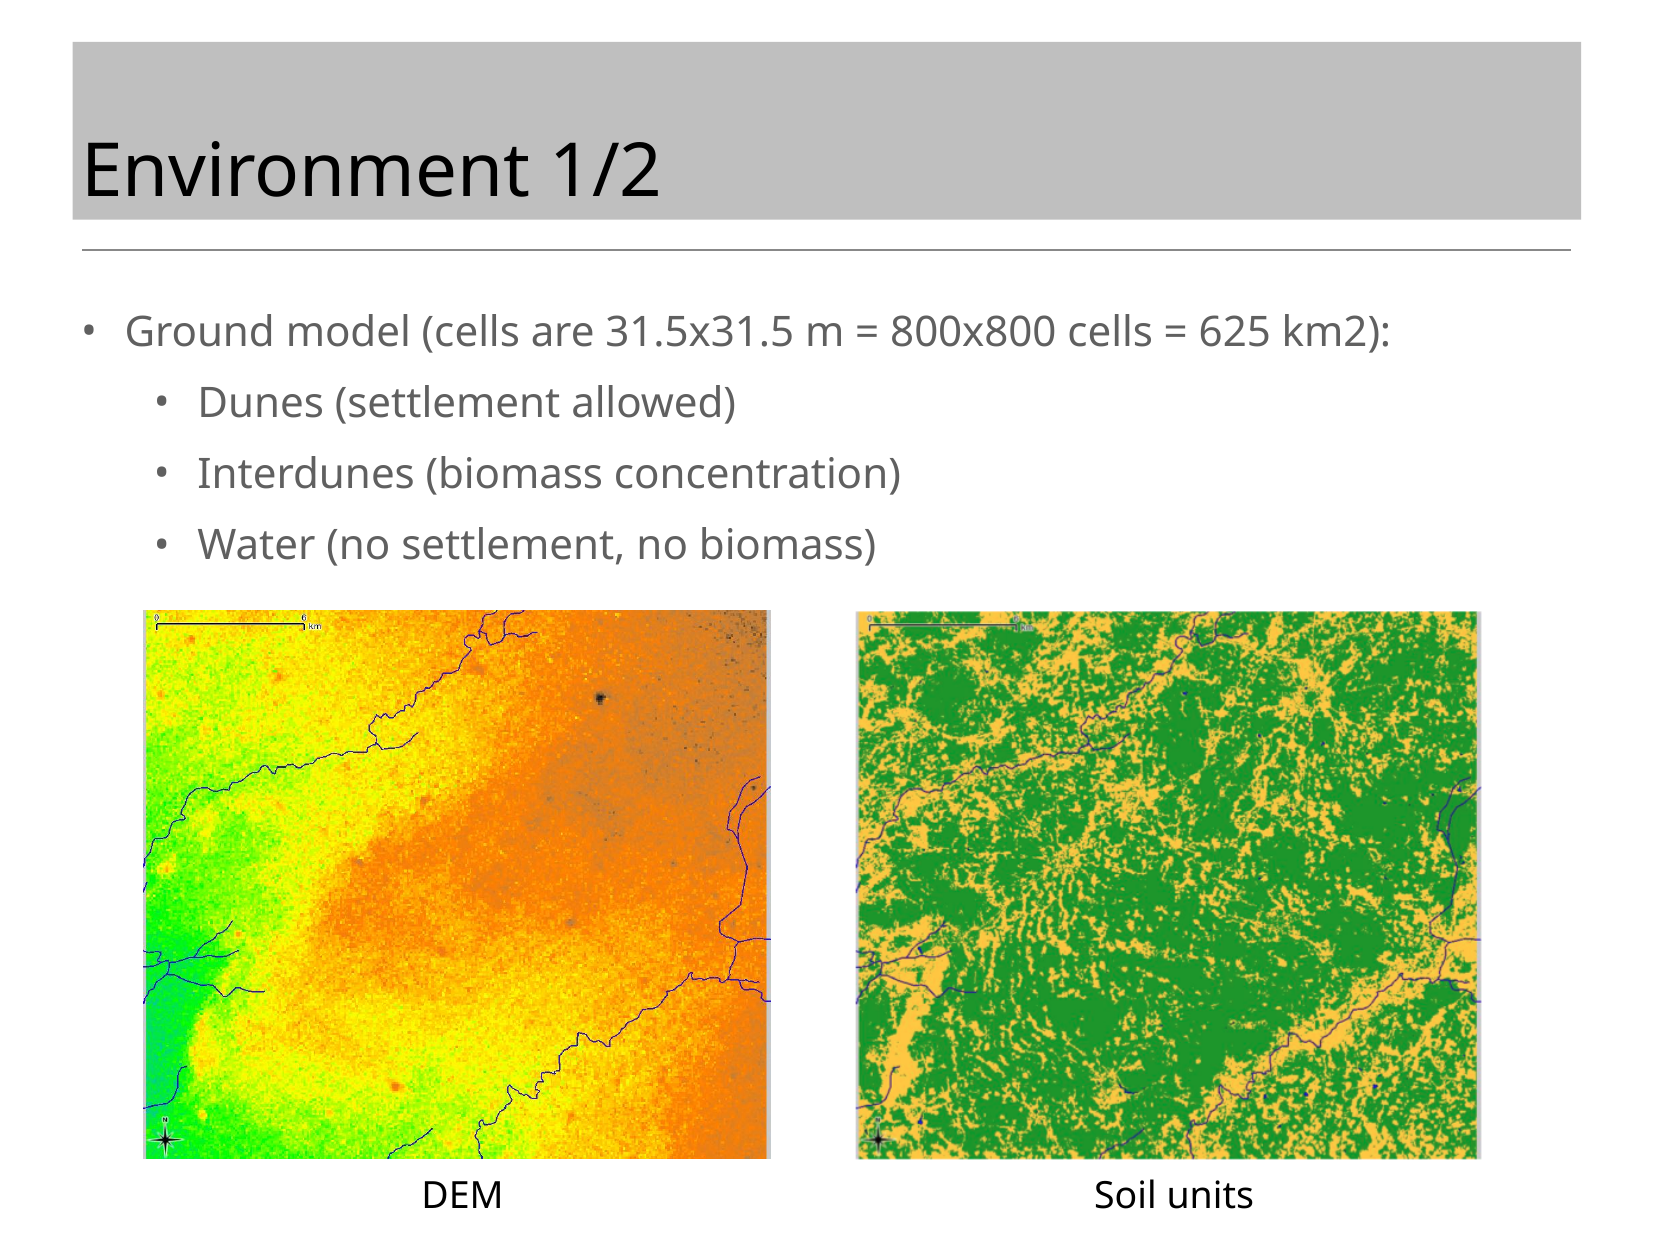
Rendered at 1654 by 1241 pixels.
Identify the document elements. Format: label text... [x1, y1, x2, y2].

text_box DEM [408, 1170, 504, 1217]
picture [855, 610, 1483, 1161]
picture [143, 610, 771, 1159]
text_box Soil units [1080, 1170, 1255, 1217]
list Ground model (cells are 31.5x31.5 m = 800x800 cells = 625 km2): Dunes (settlement allowed) Interdunes (biomass concentration) Water (no settlement, no biomass) [72, 295, 1582, 1131]
title Environment 1/2 [72, 41, 1582, 220]
